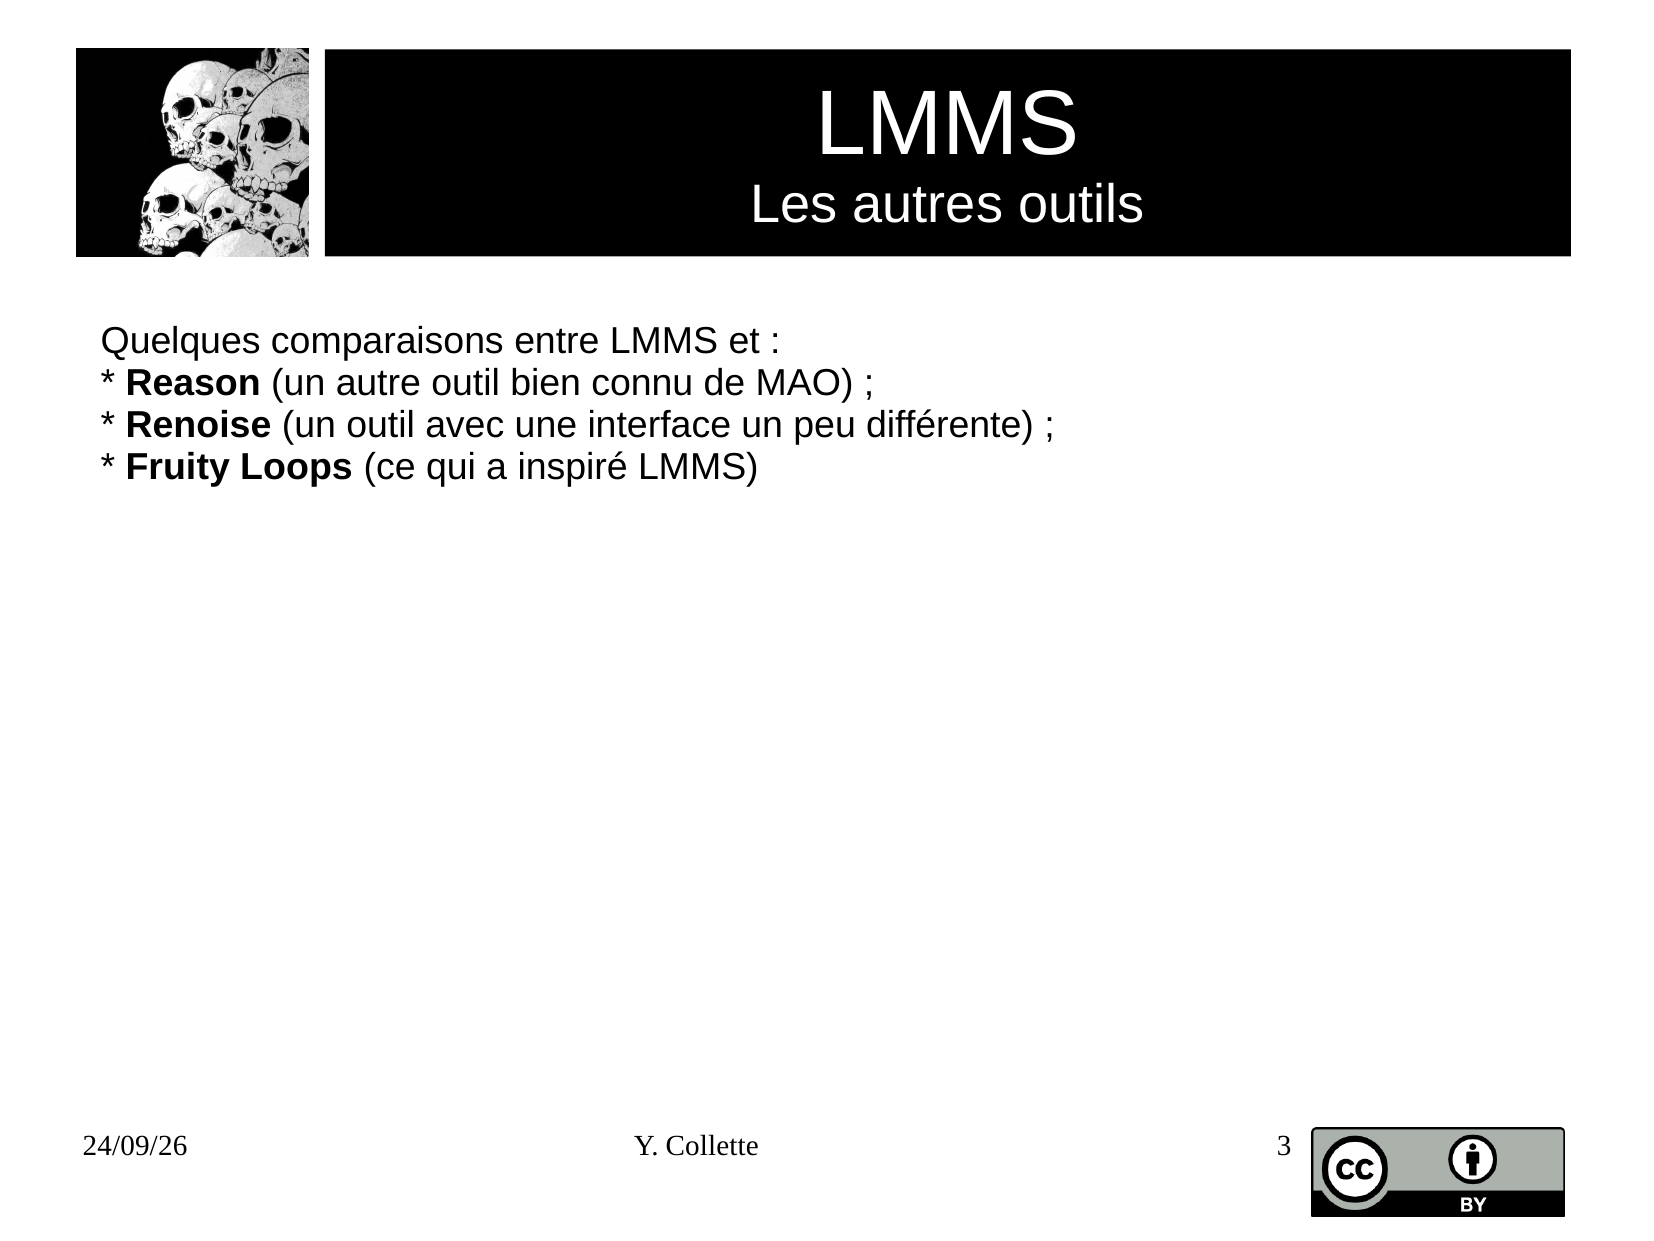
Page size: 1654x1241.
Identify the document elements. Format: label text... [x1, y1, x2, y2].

picture [76, 48, 309, 257]
title LMMS Les autres outils [324, 49, 1571, 257]
picture [1311, 1127, 1565, 1217]
text_box Quelques comparaisons entre LMMS et : * Reason (un autre outil bien connu de MAO) ; * Renoise (un outil avec une interface un peu différente) ; * Fruity Loops (ce qui a inspiré LMMS) [85, 312, 1560, 496]
